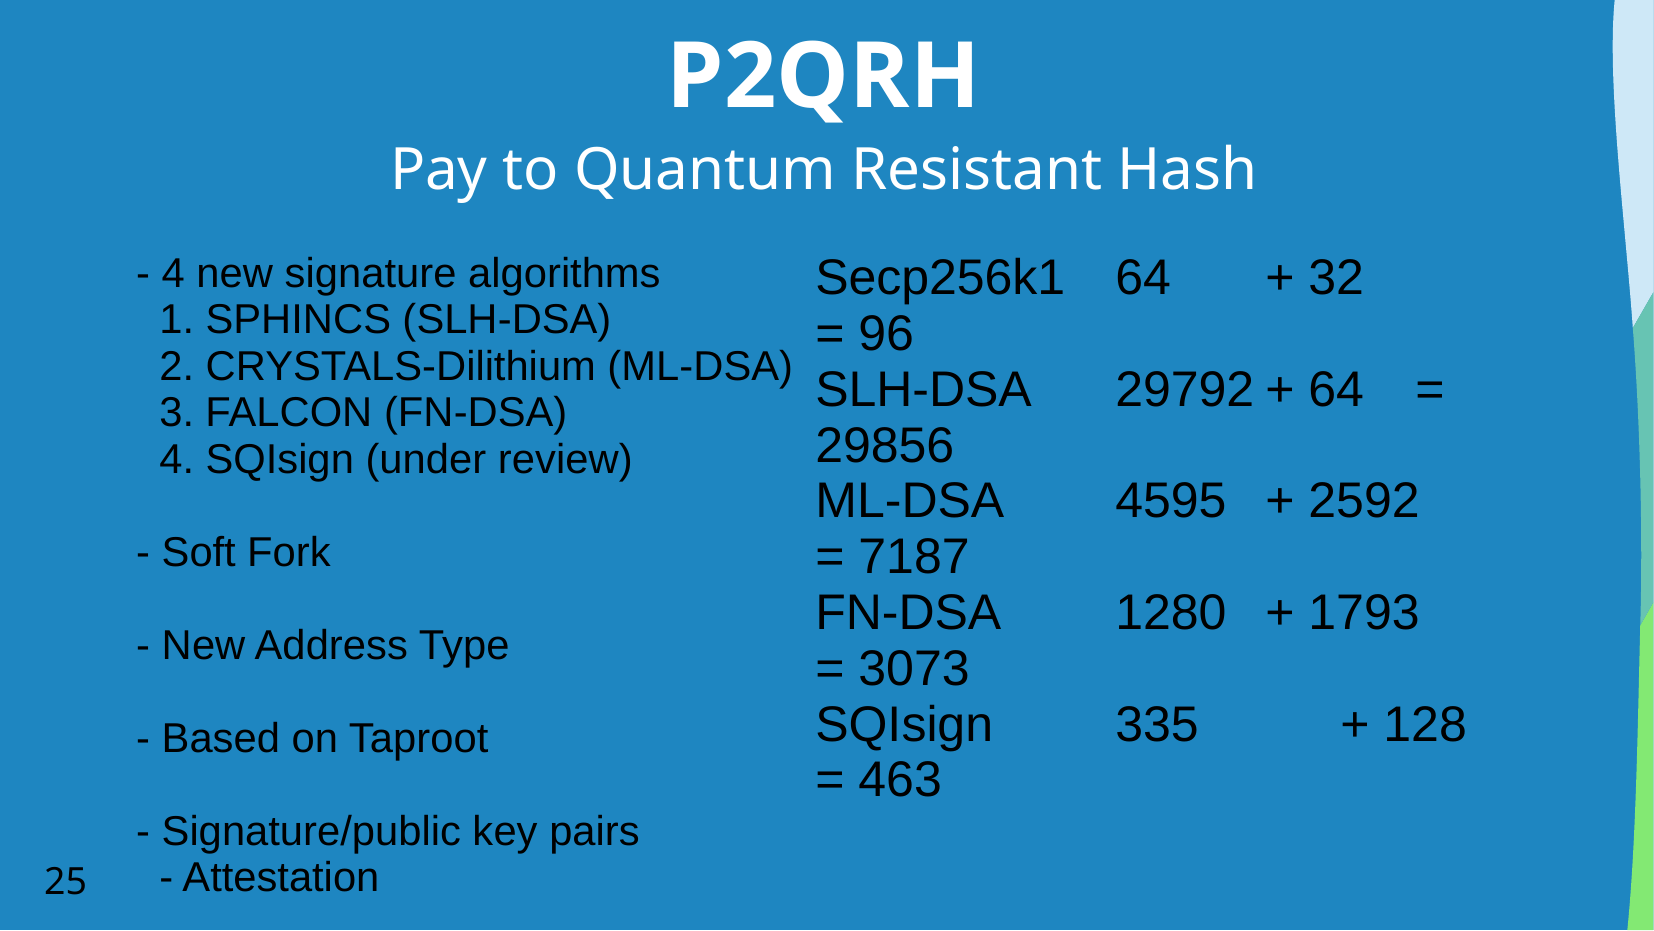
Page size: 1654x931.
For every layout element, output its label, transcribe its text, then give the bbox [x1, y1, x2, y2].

text_box P2QRH [126, 8, 1522, 134]
text_box P2QRH [796, 52, 829, 96]
text_box - 4 new signature algorithms 1. SPHINCS (SLH-DSA) 2. CRYSTALS-Dilithium (ML-DSA) 3. FALCON (FN-DSA) 4. SQIsign (under review) - Soft Fork - New Address Type - Based on Taproot - Signature/public key pairs - Attestation [121, 242, 834, 931]
text_box <number> [29, 847, 121, 931]
text_box Pay to Quantum Resistant Hash [142, 123, 1506, 209]
text_box Secp256k1 64 + 32 = 96 SLH-DSA 29792 + 64 = 29856 ML-DSA 4595 + 2592 = 7187 FN-DSA 1280 + 1793 = 3073 SQIsign 335 + 128 = 463 [800, 242, 1514, 886]
